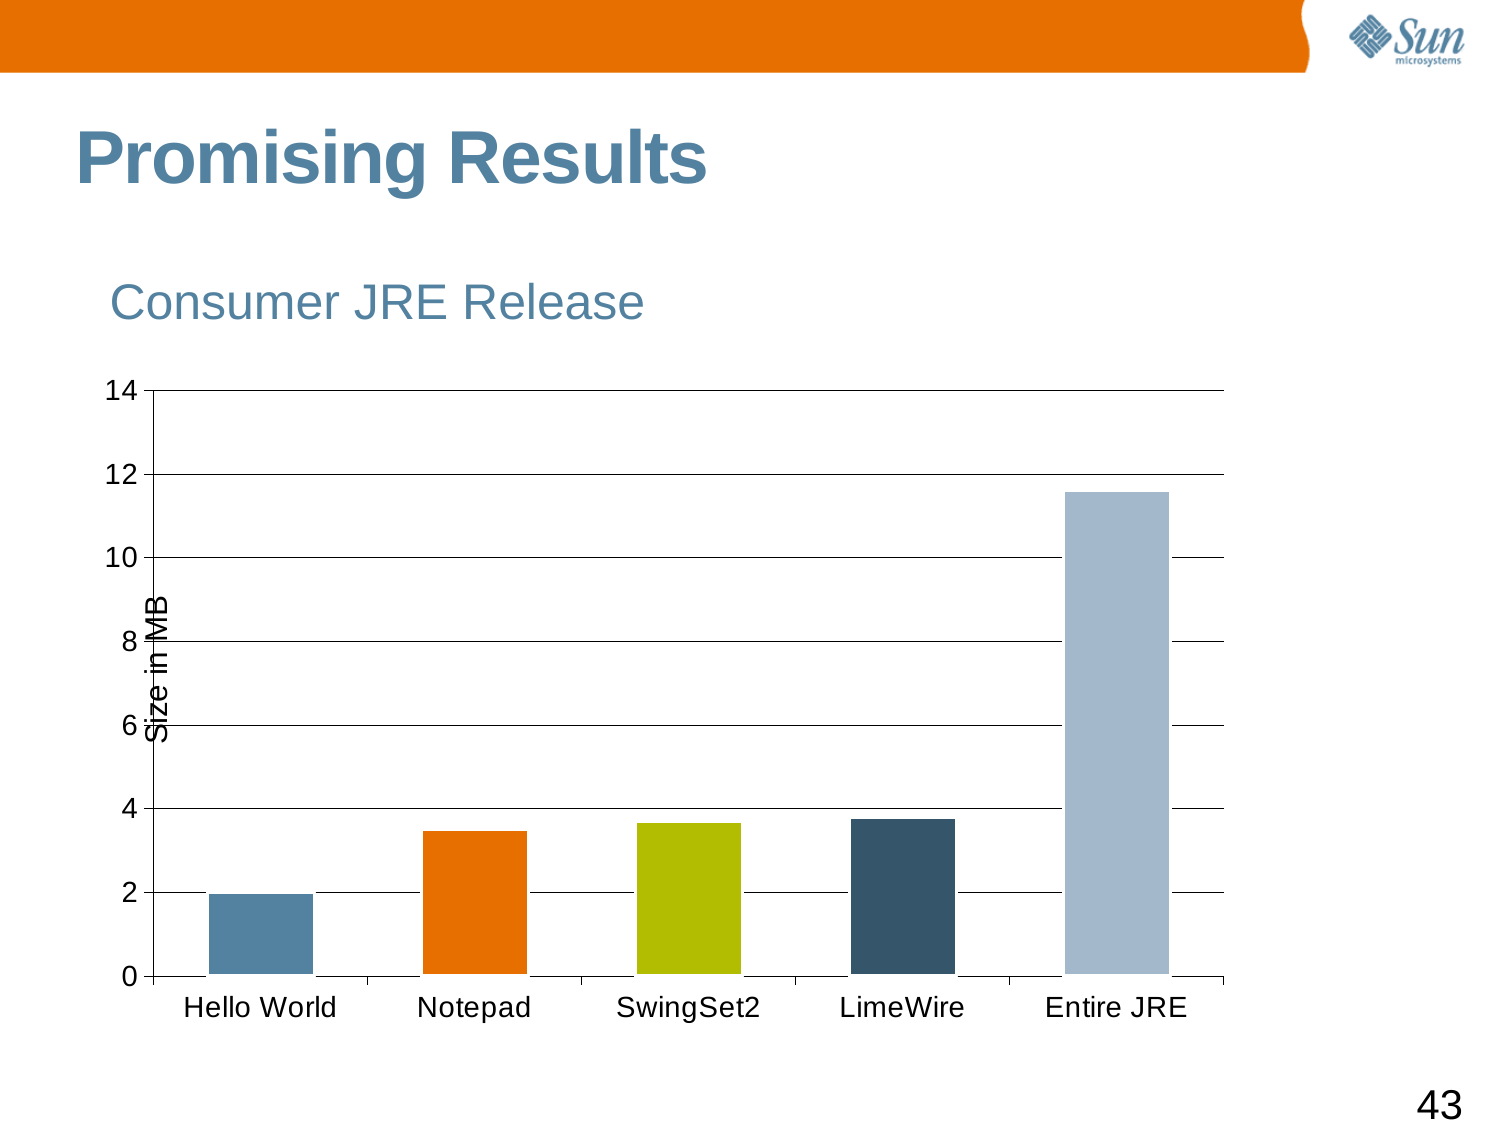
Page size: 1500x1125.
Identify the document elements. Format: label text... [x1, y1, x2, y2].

chart [102, 345, 1478, 1038]
text_box Consumer JRE Release [101, 262, 1377, 352]
picture [0, 0, 1500, 75]
title Promising Results [75, 122, 1438, 228]
